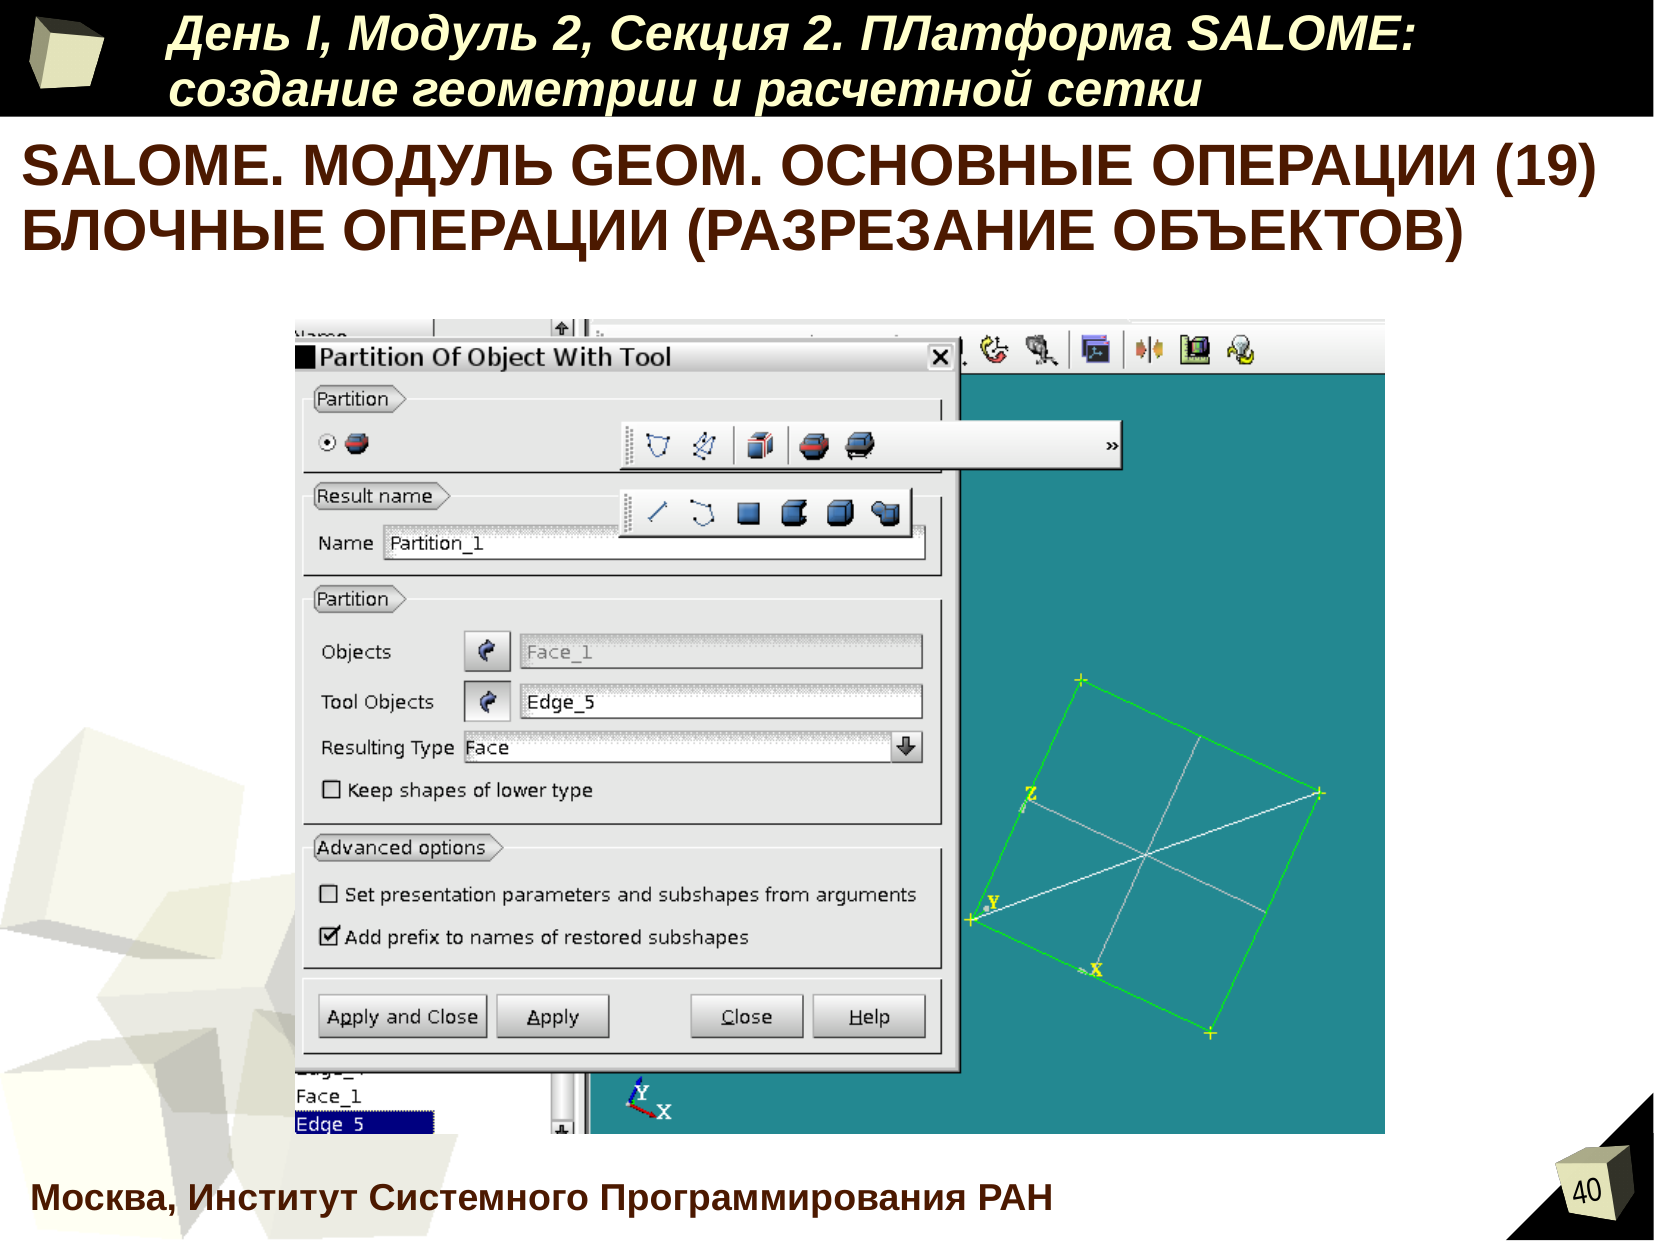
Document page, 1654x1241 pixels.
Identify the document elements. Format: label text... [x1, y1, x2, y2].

picture [464, 1193, 472, 1198]
picture [0, 319, 1385, 1241]
text_box SALOME. МОДУЛЬ GEOM. ОСНОВНЫЕ ОПЕРАЦИИ (19) БЛОЧНЫЕ ОПЕРАЦИИ (РАЗРЕЗАНИЕ ОБЪЕКТОВ) [6, 125, 1654, 270]
